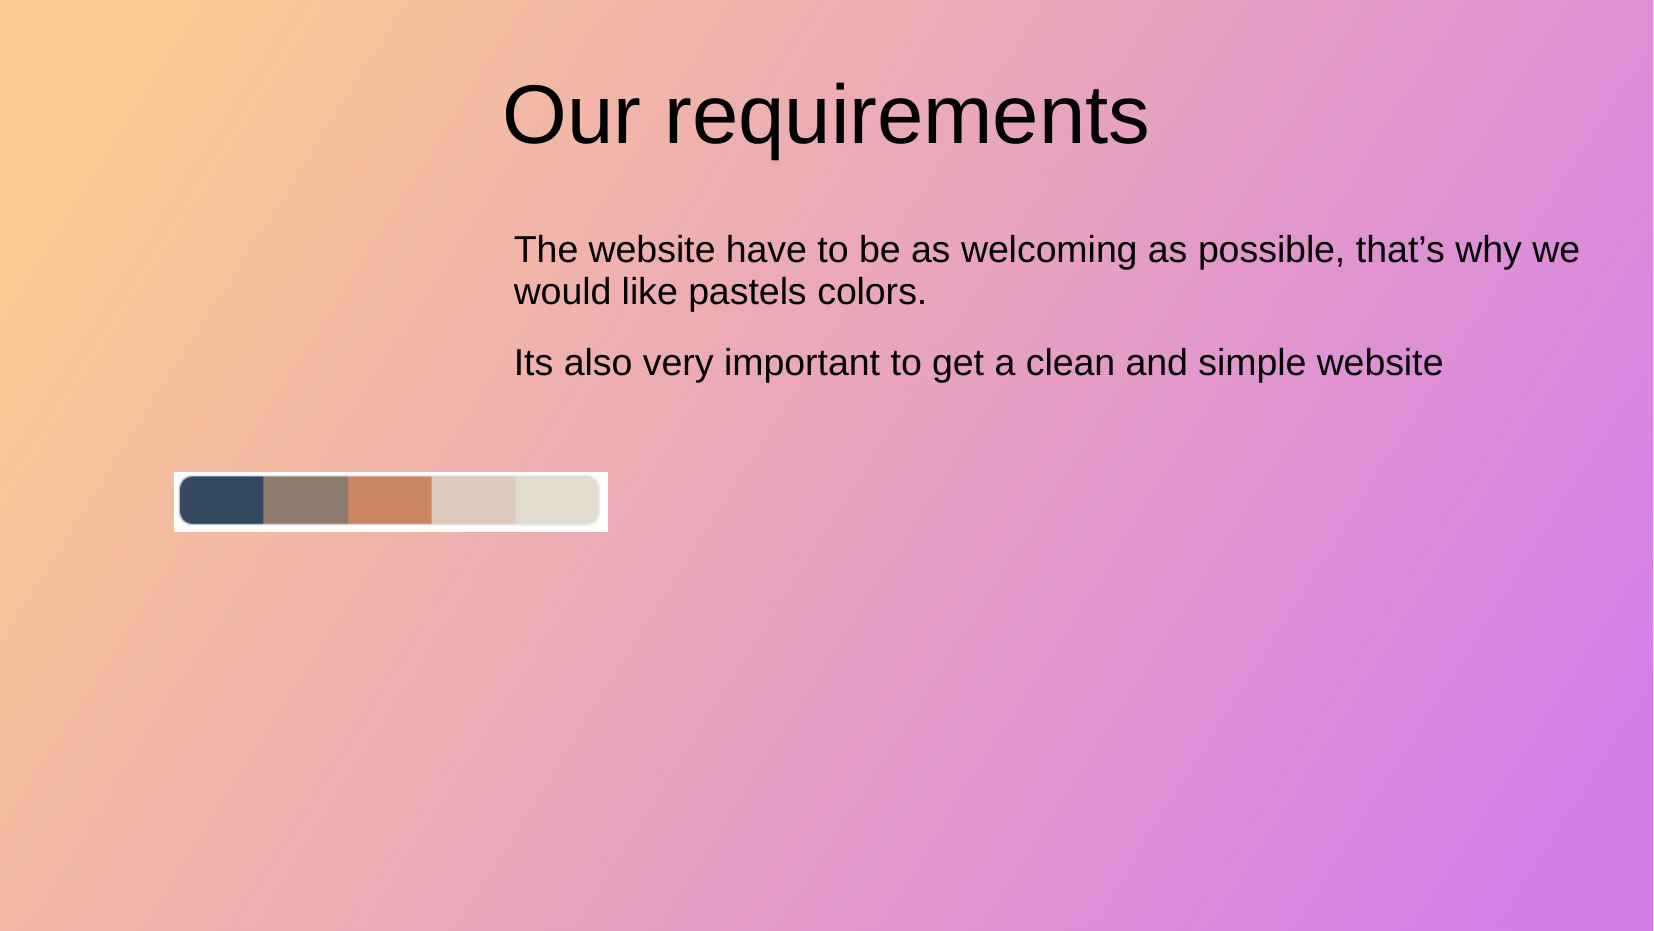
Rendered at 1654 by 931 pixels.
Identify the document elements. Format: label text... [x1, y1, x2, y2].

list The website have to be as welcoming as possible, that’s why we would like pastels colors. Its also very important to get a clean and simple website [442, 228, 1607, 502]
title Our requirements [82, 37, 1571, 193]
picture [0, 0, 1654, 931]
